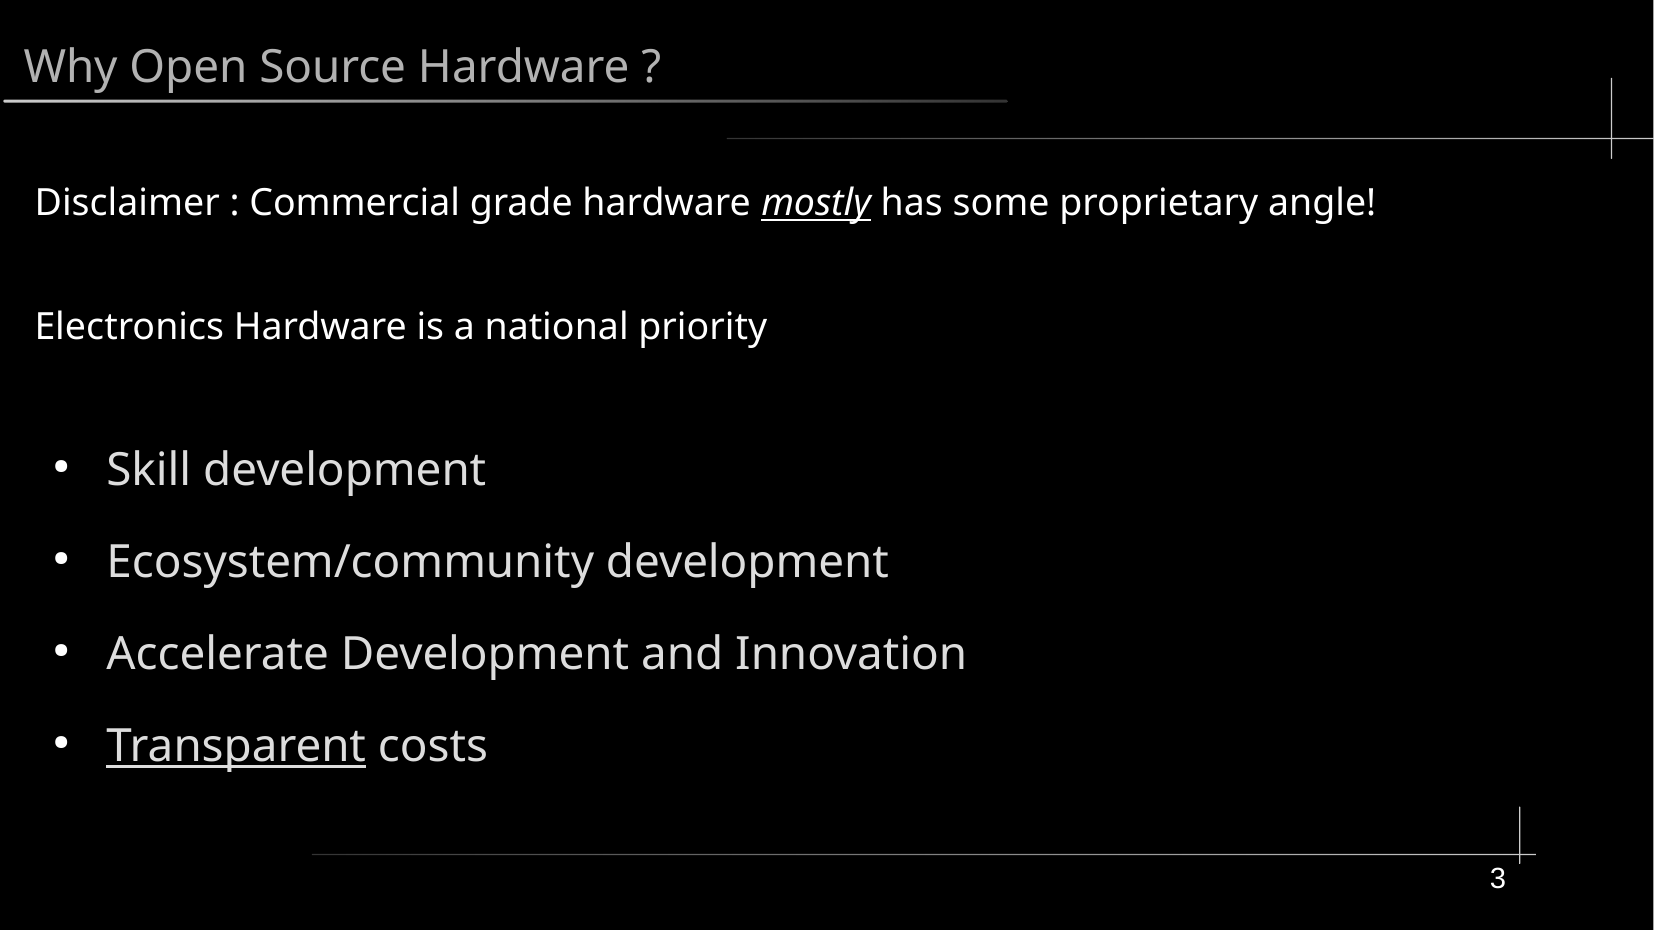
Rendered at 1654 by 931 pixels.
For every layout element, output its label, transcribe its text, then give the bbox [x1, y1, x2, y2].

list Skill development Ecosystem/community development Accelerate Development and Innovation Transparent costs [35, 436, 1524, 809]
text_box Disclaimer : Commercial grade hardware mostly has some proprietary angle! [19, 168, 1320, 229]
title Why Open Source Hardware ? [23, 11, 1589, 119]
text_box Electronics Hardware is a national priority [19, 292, 1320, 353]
